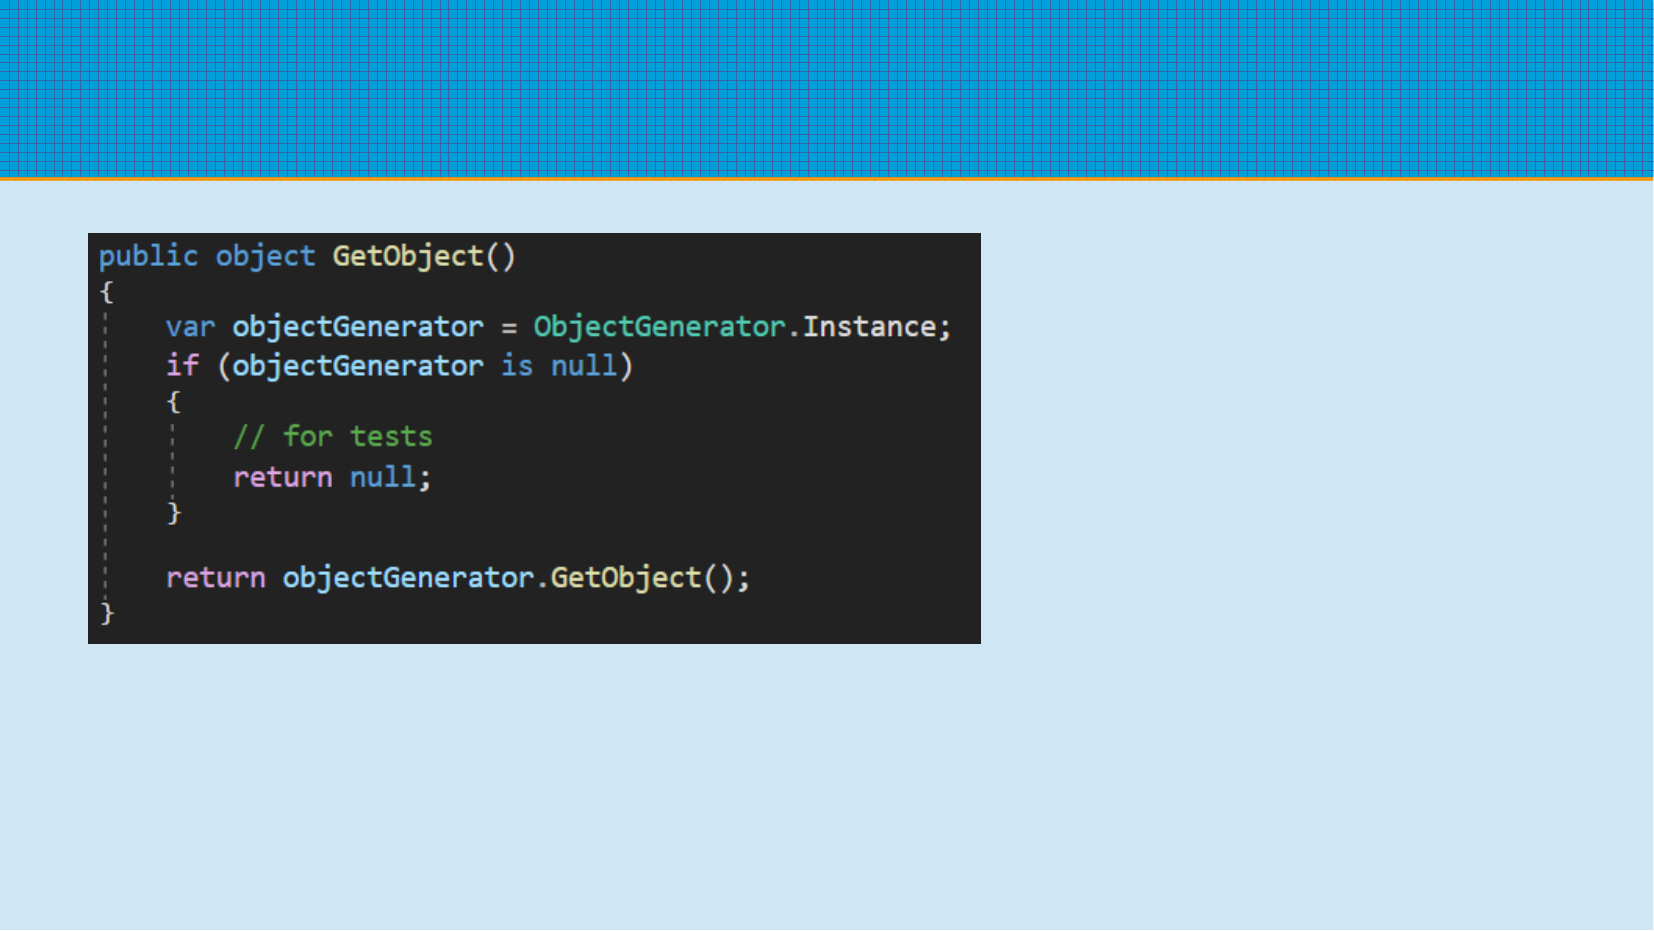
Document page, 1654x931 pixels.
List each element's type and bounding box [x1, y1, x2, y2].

picture [88, 233, 981, 644]
